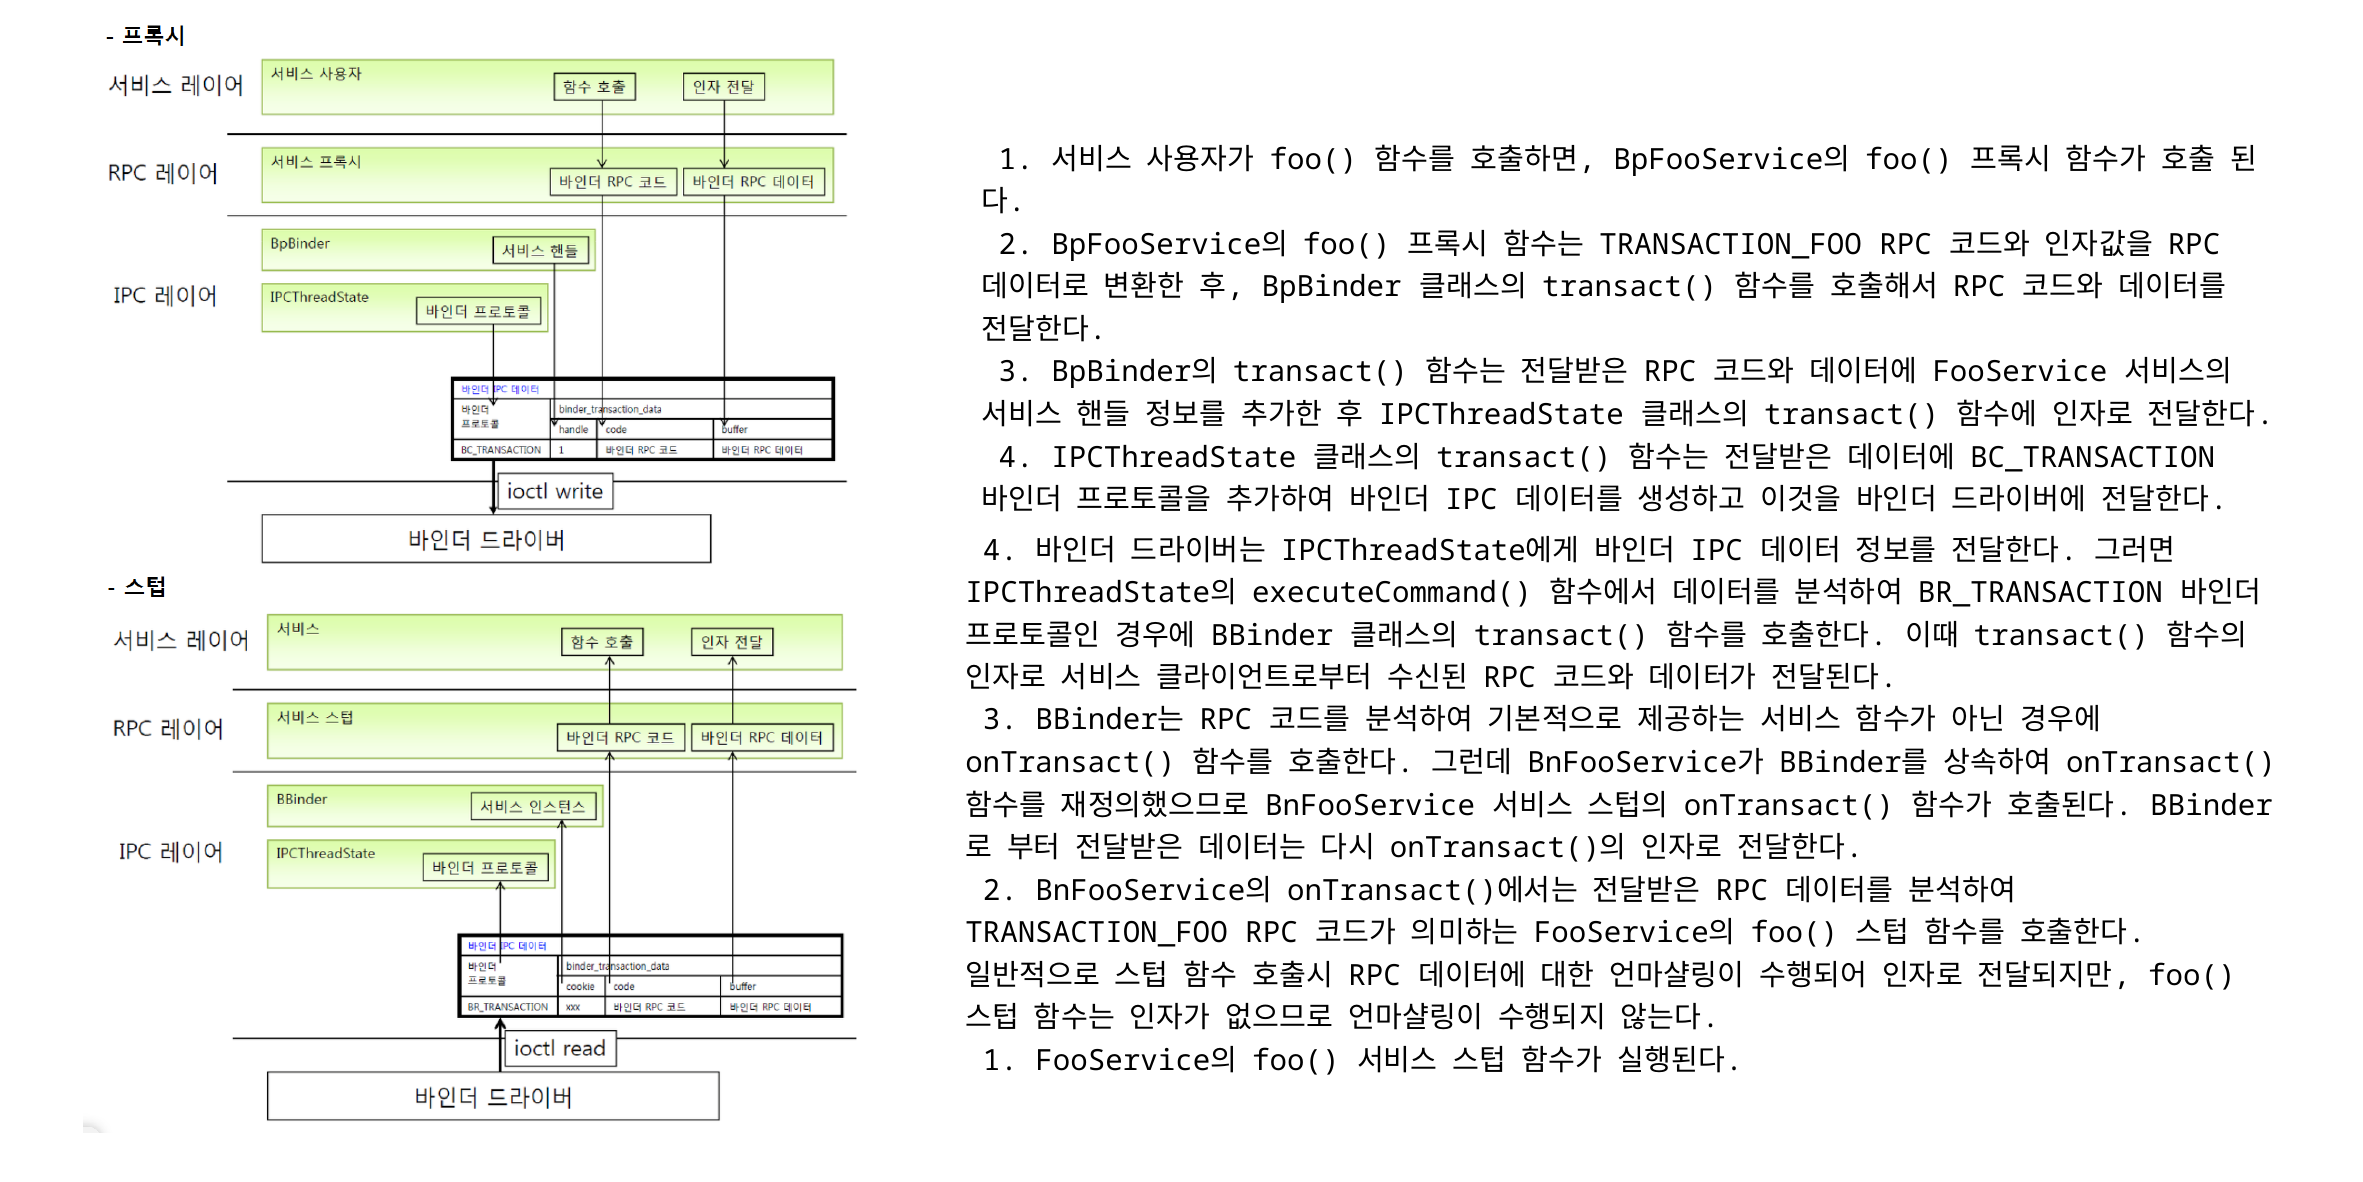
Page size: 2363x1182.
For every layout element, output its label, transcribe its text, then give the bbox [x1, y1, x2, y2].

text_box 4. 바인더 드라이버는 IPCThreadState에게 바인더 IPC 데이터 정보를 전달한다. 그러면 IPCThreadState의 executeCommand() 함수에서 데이터를 분석하여 BR_TRANSACTION 바인더 프로토콜인 경우에 BBinder 클래스의 transact() 함수를 호출한다. 이때 transact() 함수의 인자로 서비스 클라이언트로부터 수신된 RPC 코드와 데이터가 전달된다. 3. BBinder는 RPC 코드를 분석하여 기본적으로 제공하는 서비스 함수가 아닌 경우에 onTransact() 함수를 호출한다. 그런데 BnFooService가 BBinder를 상속하여 onTransact() 함수를 재정의했으므로 BnFooService 서비스 스텁의 onTransact() 함수가 호출된다. BBinder로 부터 전달받은 데이터는 다시 onTransact()의 인자로 전달한다. 2. BnFooService의 onTransact()에서는 전달받은 RPC 데이터를 분석하여 TRANSACTION_FOO RPC 코드가 의미하는 FooService의 foo() 스텁 함수를 호출한다. 일반적으로 스텁 함수 호출시 RPC 데이터에 대한 언마샬링이 수행되어 인자로 전달되지만, foo() 스텁 함수는 인자가 없으므로 언마샬링이 수행되지 않는다. 1. FooService의 foo() 서비스 스텁 함수가 실행된다. [950, 478, 2306, 903]
picture [83, 16, 897, 1133]
text_box 1. 서비스 사용자가 foo() 함수를 호출하면, BpFooService의 foo() 프록시 함수가 호출 된다. 2. BpFooService의 foo() 프록시 함수는 TRANSACTION_FOO RPC 코드와 인자값을 RPC 데이터로 변환한 후, BpBinder 클래스의 transact() 함수를 호출해서 RPC 코드와 데이터를 전달한다. 3. BpBinder의 transact() 함수는 전달받은 RPC 코드와 데이터에 FooService 서비스의 서비스 핸들 정보를 추가한 후 IPCThreadState 클래스의 transact() 함수에 인자로 전달한다. 4. IPCThreadState 클래스의 transact() 함수는 전달받은 데이터에 BC_TRANSACTION 바인더 프로토콜을 추가하여 바인더 IPC 데이터를 생성하고 이것을 바인더 드라이버에 전달한다. [966, 88, 2306, 454]
